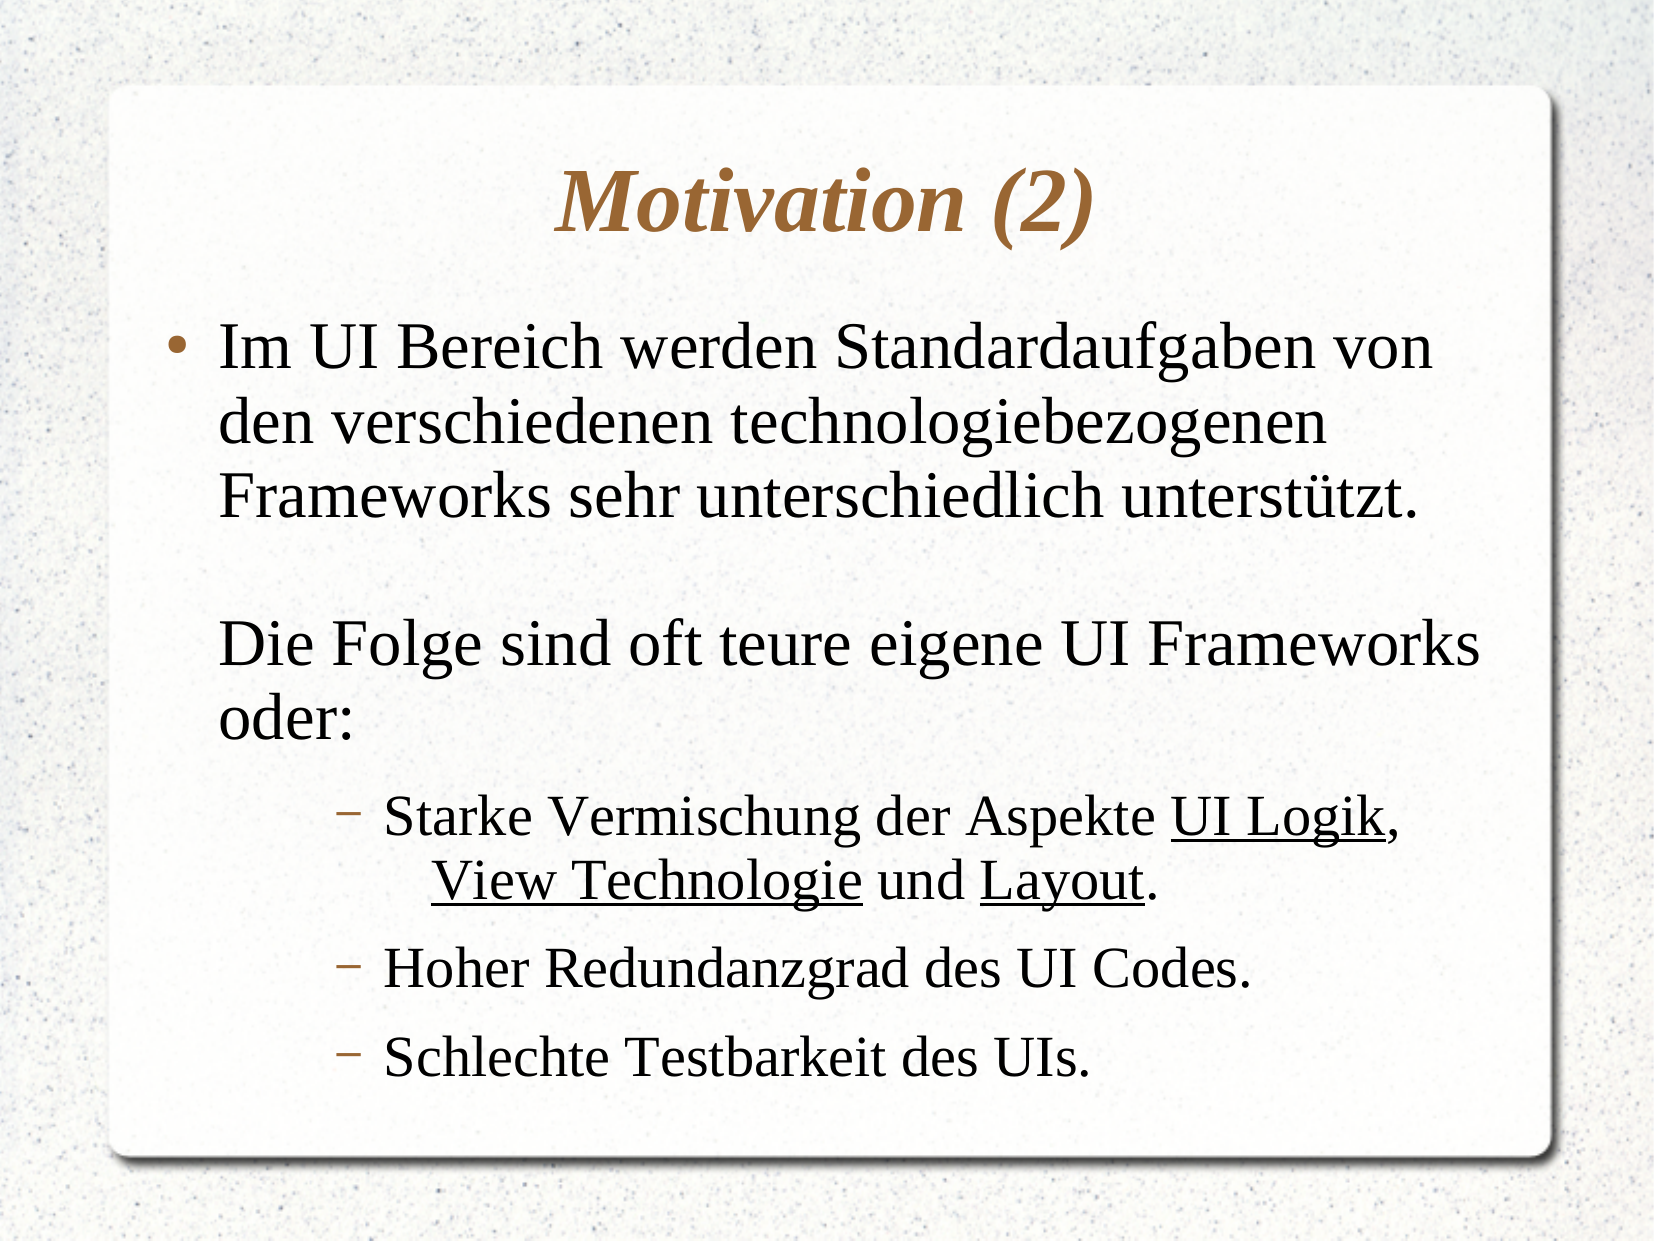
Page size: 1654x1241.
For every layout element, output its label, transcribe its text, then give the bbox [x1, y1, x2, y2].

picture [0, 0, 1654, 1241]
list Im UI Bereich werden Standardaufgaben von den verschiedenen technologiebezogenen Frameworks sehr unterschiedlich unterstützt. Die Folge sind oft teure eigene UI Frameworks oder: Starke Vermischung der Aspekte UI Logik, View Technologie und Layout. Hoher Redundanzgrad des UI Codes. Schlechte Testbarkeit des UIs. [147, 309, 1506, 1093]
title Motivation (2) [118, 104, 1536, 297]
